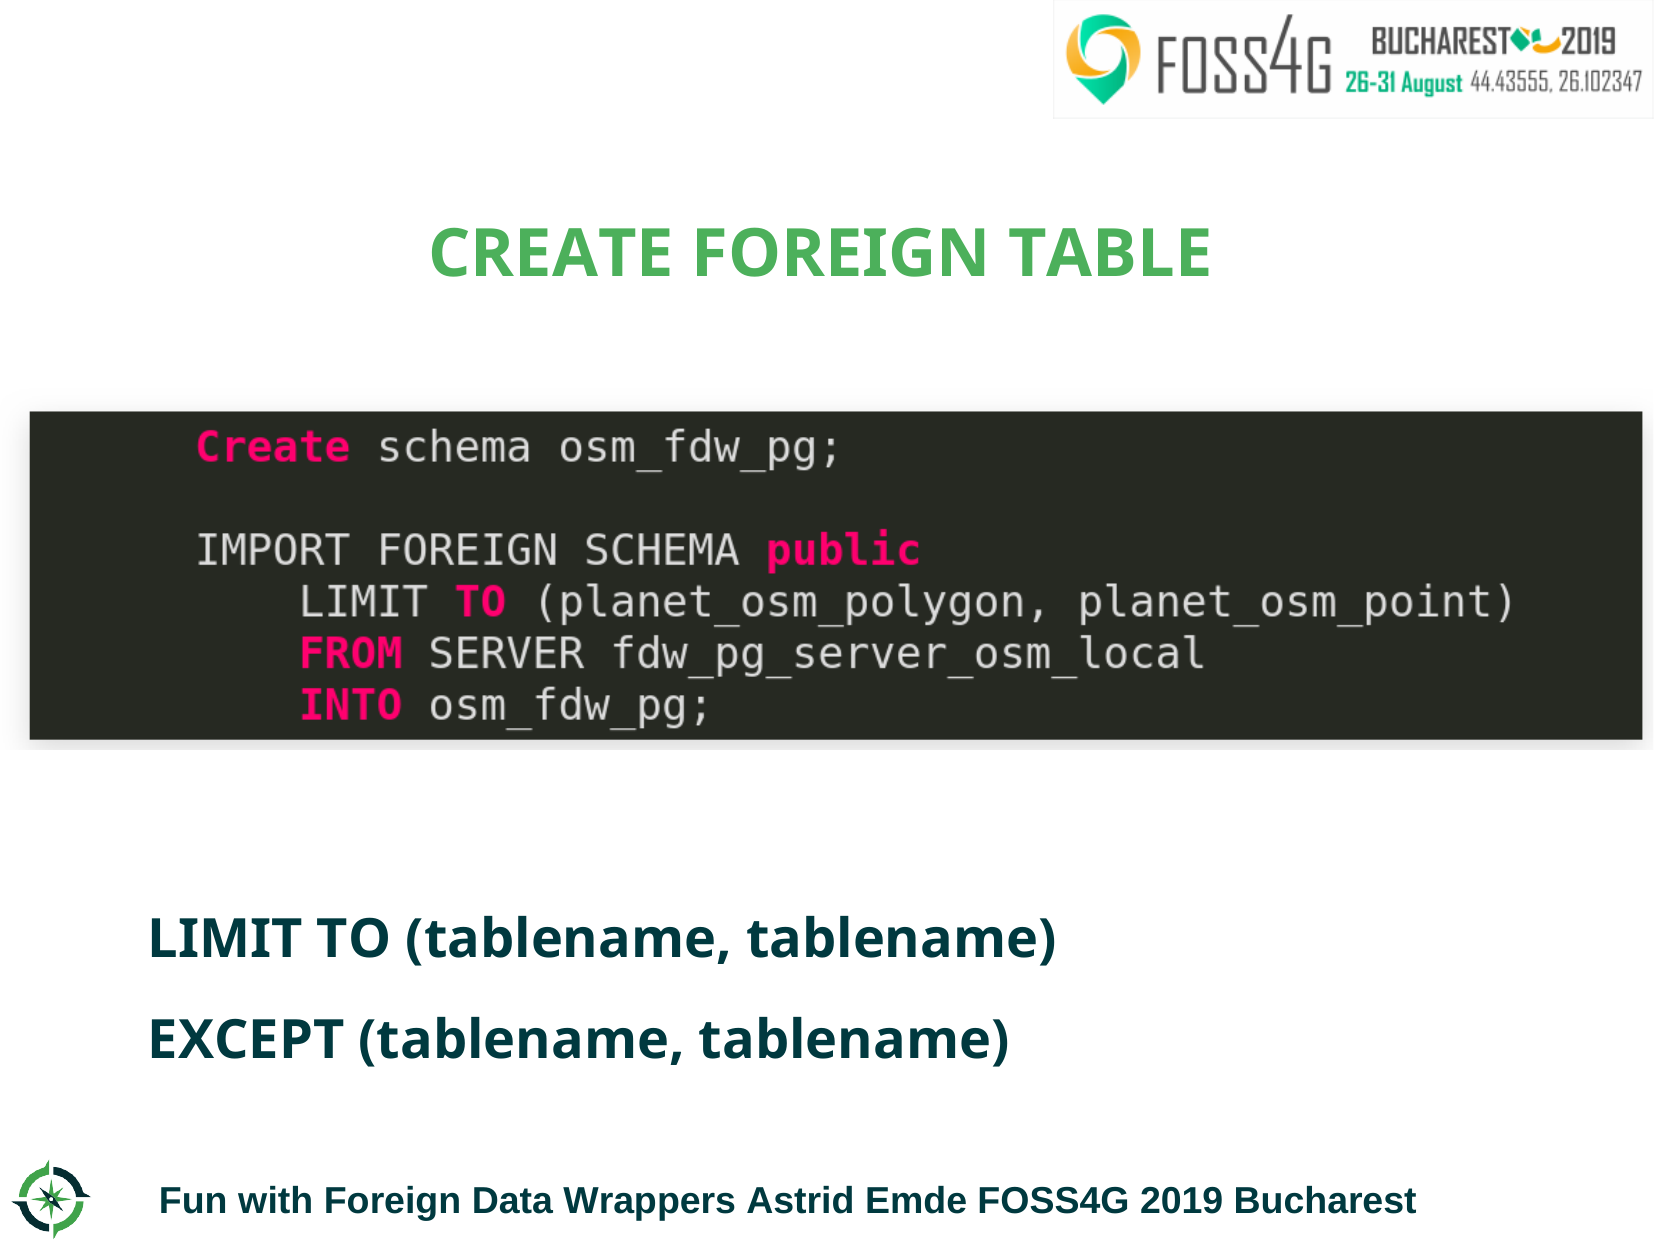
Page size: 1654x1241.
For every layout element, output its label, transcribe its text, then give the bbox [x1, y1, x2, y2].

picture [10, 1158, 92, 1240]
title CREATE FOREIGN TABLE [76, 177, 1565, 325]
picture [1053, 0, 1654, 119]
picture [1599, 383, 1654, 750]
picture [0, 383, 76, 750]
list LIMIT TO (tablename, tablename) EXCEPT (tablename, tablename) [76, 354, 1599, 1173]
